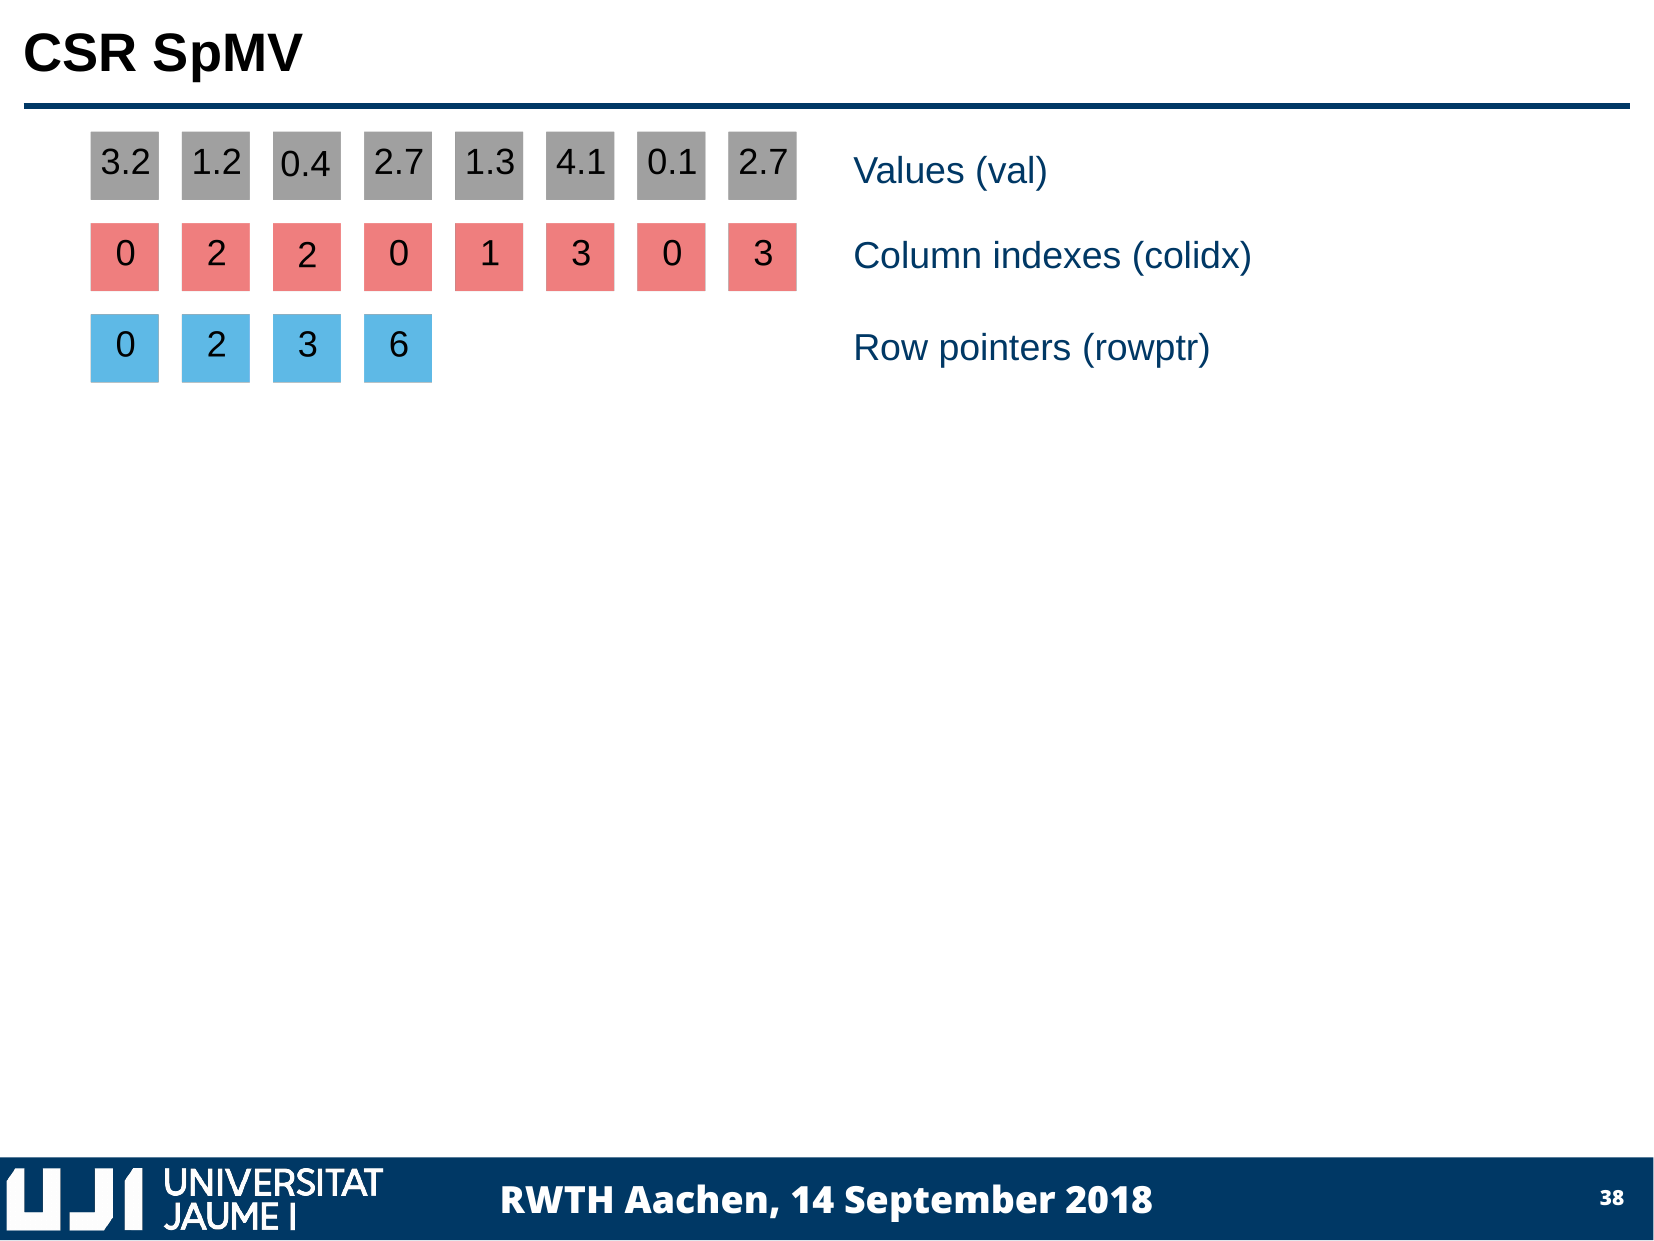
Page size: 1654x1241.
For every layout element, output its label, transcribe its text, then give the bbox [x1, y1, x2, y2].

picture [83, 124, 804, 390]
text_box Column indexes (colidx) [838, 227, 1269, 284]
title CSR SpMV [23, 0, 1630, 107]
text_box Row pointers (rowptr) [838, 318, 1227, 376]
text_box Values (val) [838, 141, 1064, 199]
picture [0, 1158, 390, 1241]
